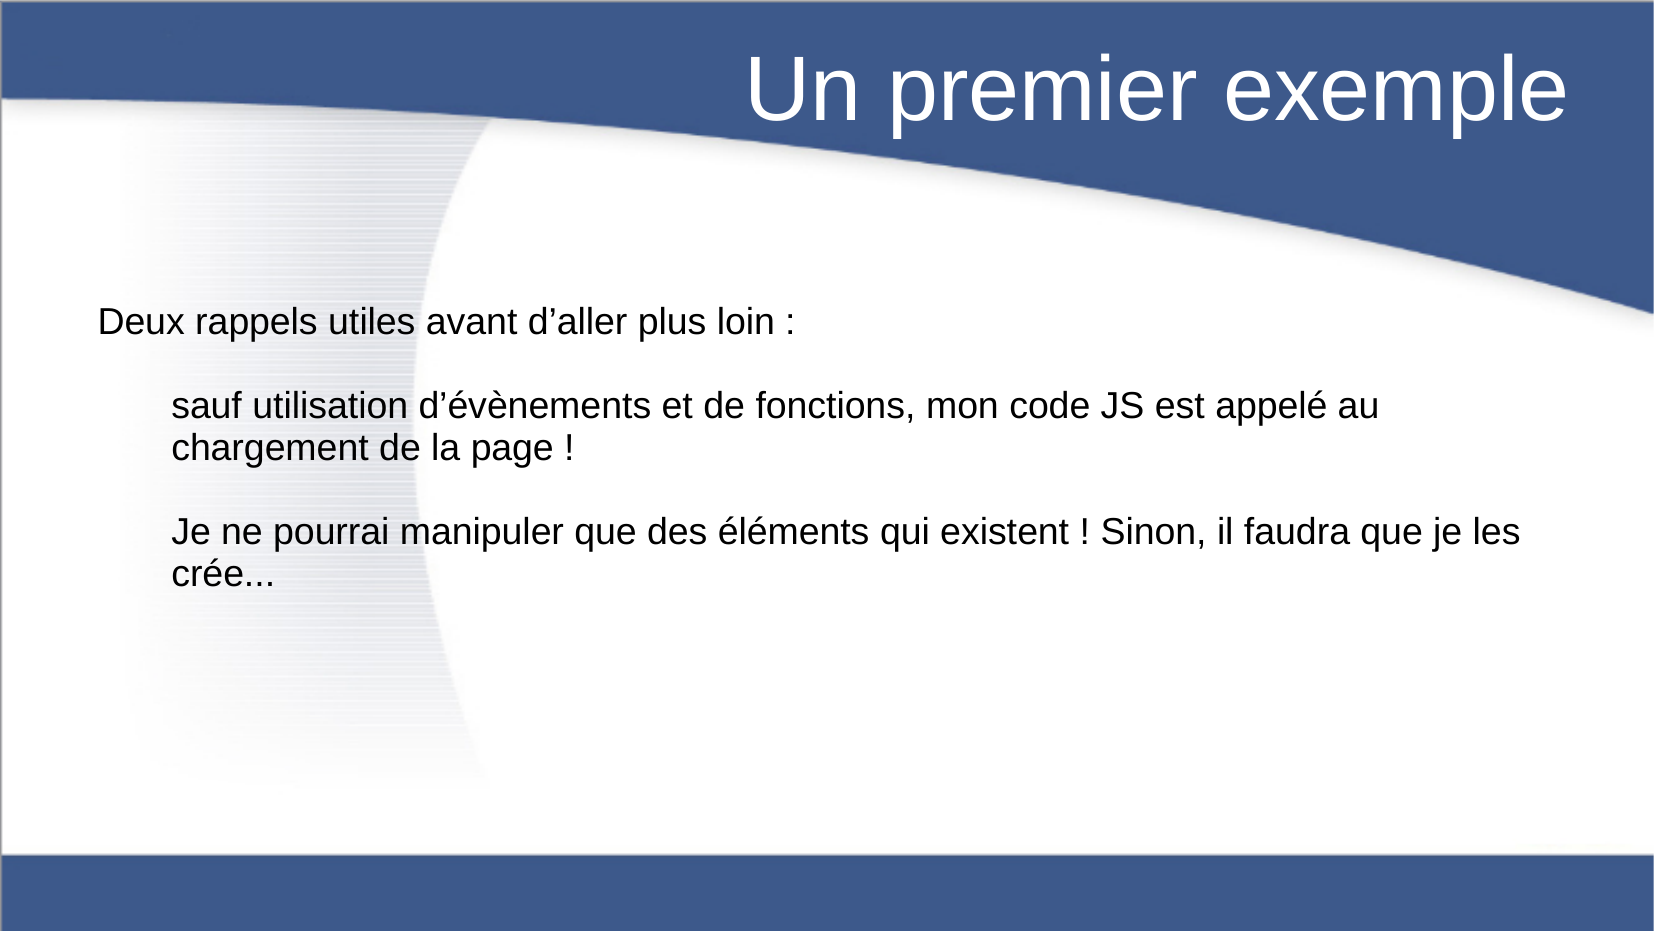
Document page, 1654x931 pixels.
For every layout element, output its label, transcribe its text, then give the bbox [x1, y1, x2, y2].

picture [0, 0, 1654, 931]
text_box Deux rappels utiles avant d’aller plus loin : sauf utilisation d’évènements et de fonctions, mon code JS est appelé au chargement de la page ! Je ne pourrai manipuler que des éléments qui existent ! Sinon, il faudra que je les crée... [82, 293, 1548, 745]
title Un premier exemple [82, 37, 1571, 193]
